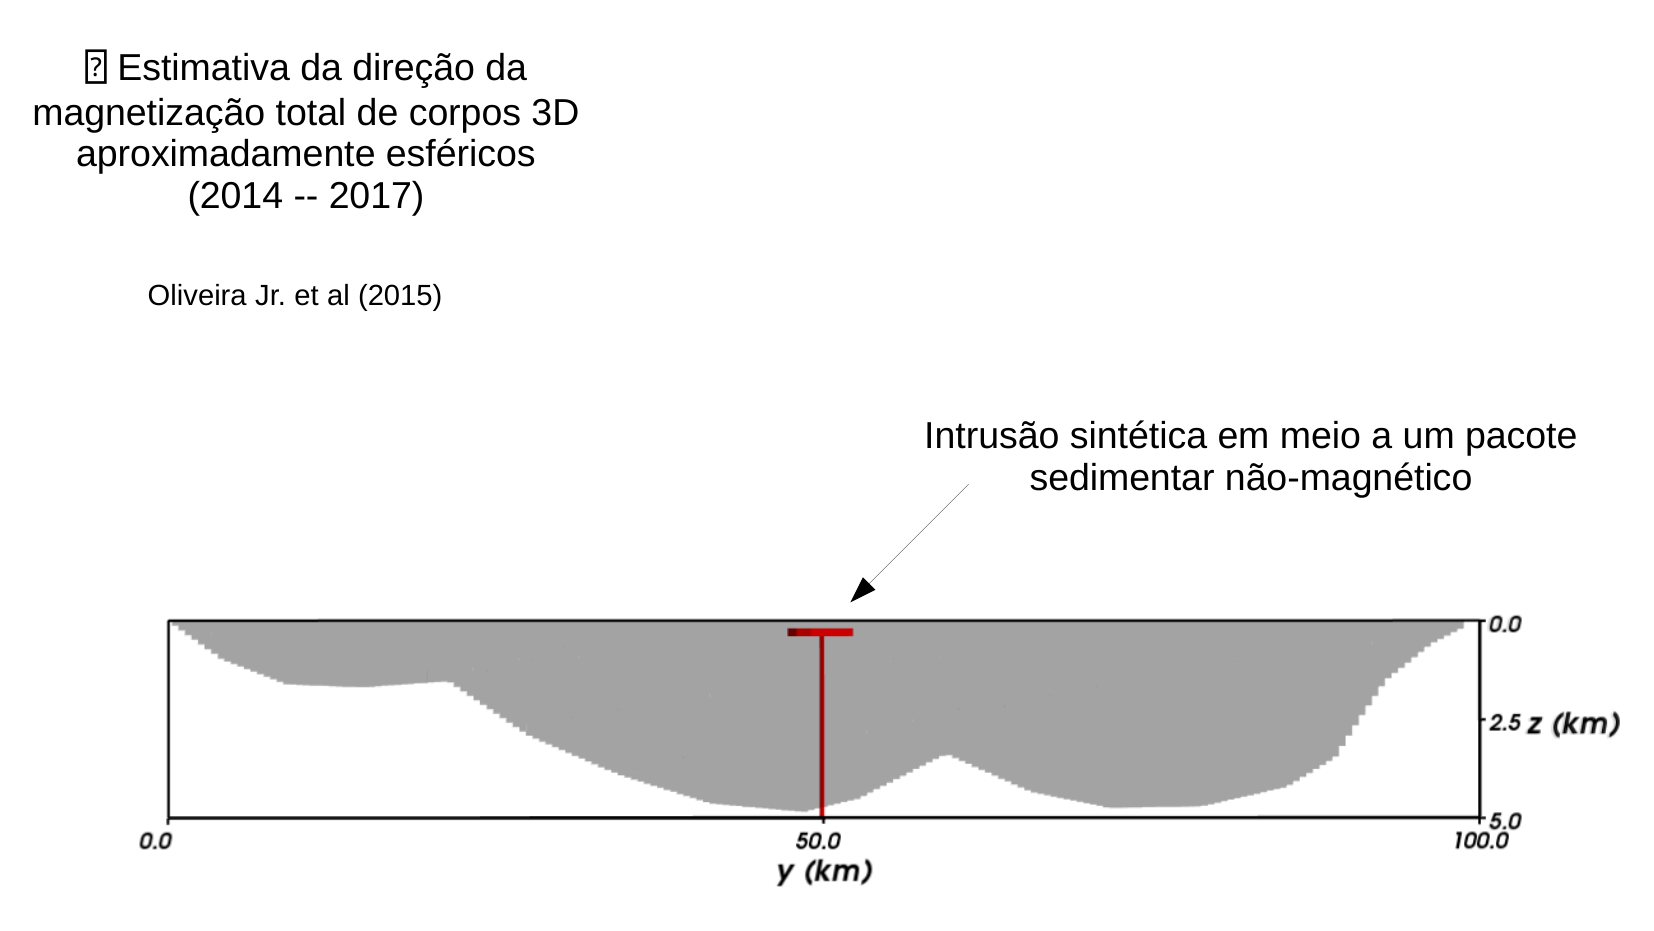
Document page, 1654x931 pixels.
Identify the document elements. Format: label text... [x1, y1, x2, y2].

picture [95, 584, 1625, 912]
text_box ⍰ Estimativa da direção da magnetização total de corpos 3D aproximadamente esféricos (2014 -- 2017) [17, 32, 603, 258]
text_box Oliveira Jr. et al (2015) [47, 271, 544, 320]
text_box Intrusão sintética em meio a um pacote sedimentar não-magnético [909, 407, 1593, 507]
